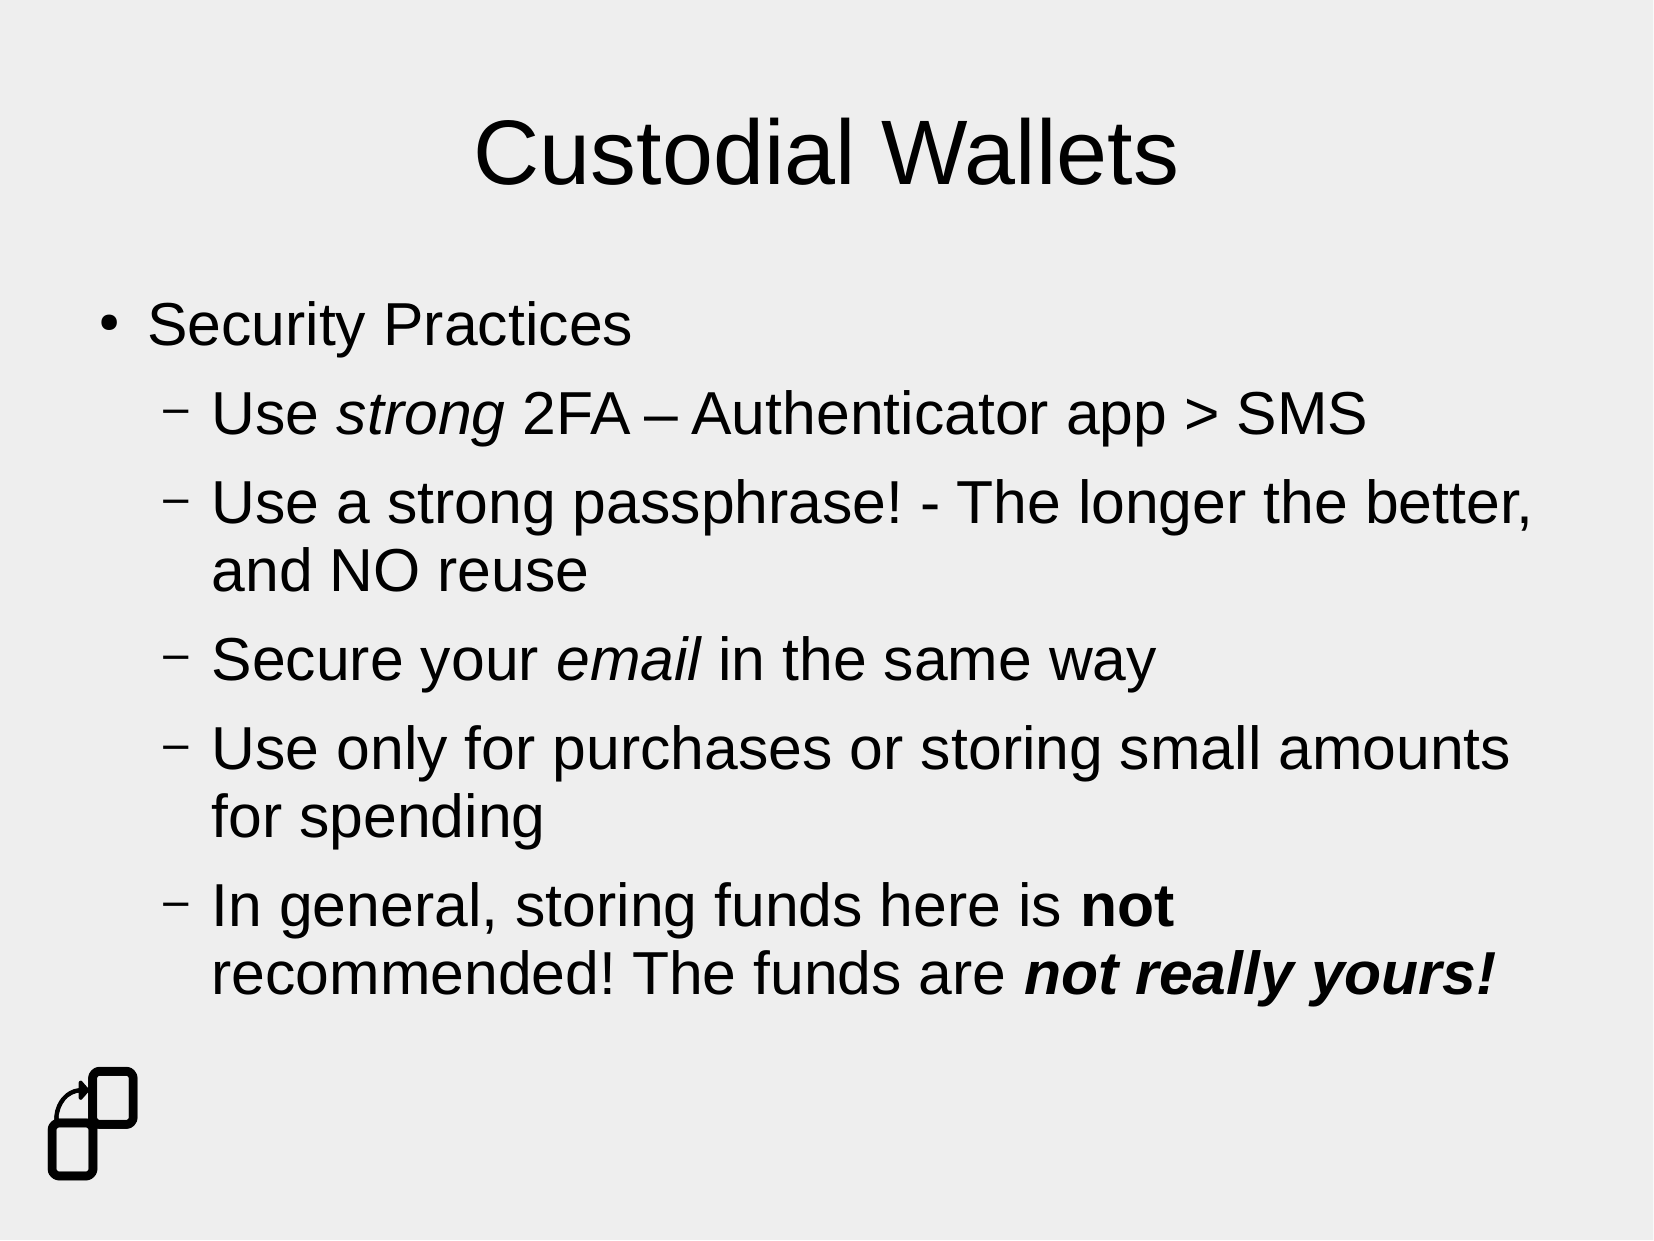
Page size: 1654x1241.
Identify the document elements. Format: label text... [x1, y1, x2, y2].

list Security Practices Use strong 2FA – Authenticator app > SMS Use a strong passphrase! - The longer the better, and NO reuse Secure your email in the same way Use only for purchases or storing small amounts for spending In general, storing funds here is not recommended! The funds are not really yours! [82, 290, 1571, 1010]
title Custodial Wallets [82, 49, 1571, 257]
picture [30, 1062, 153, 1186]
